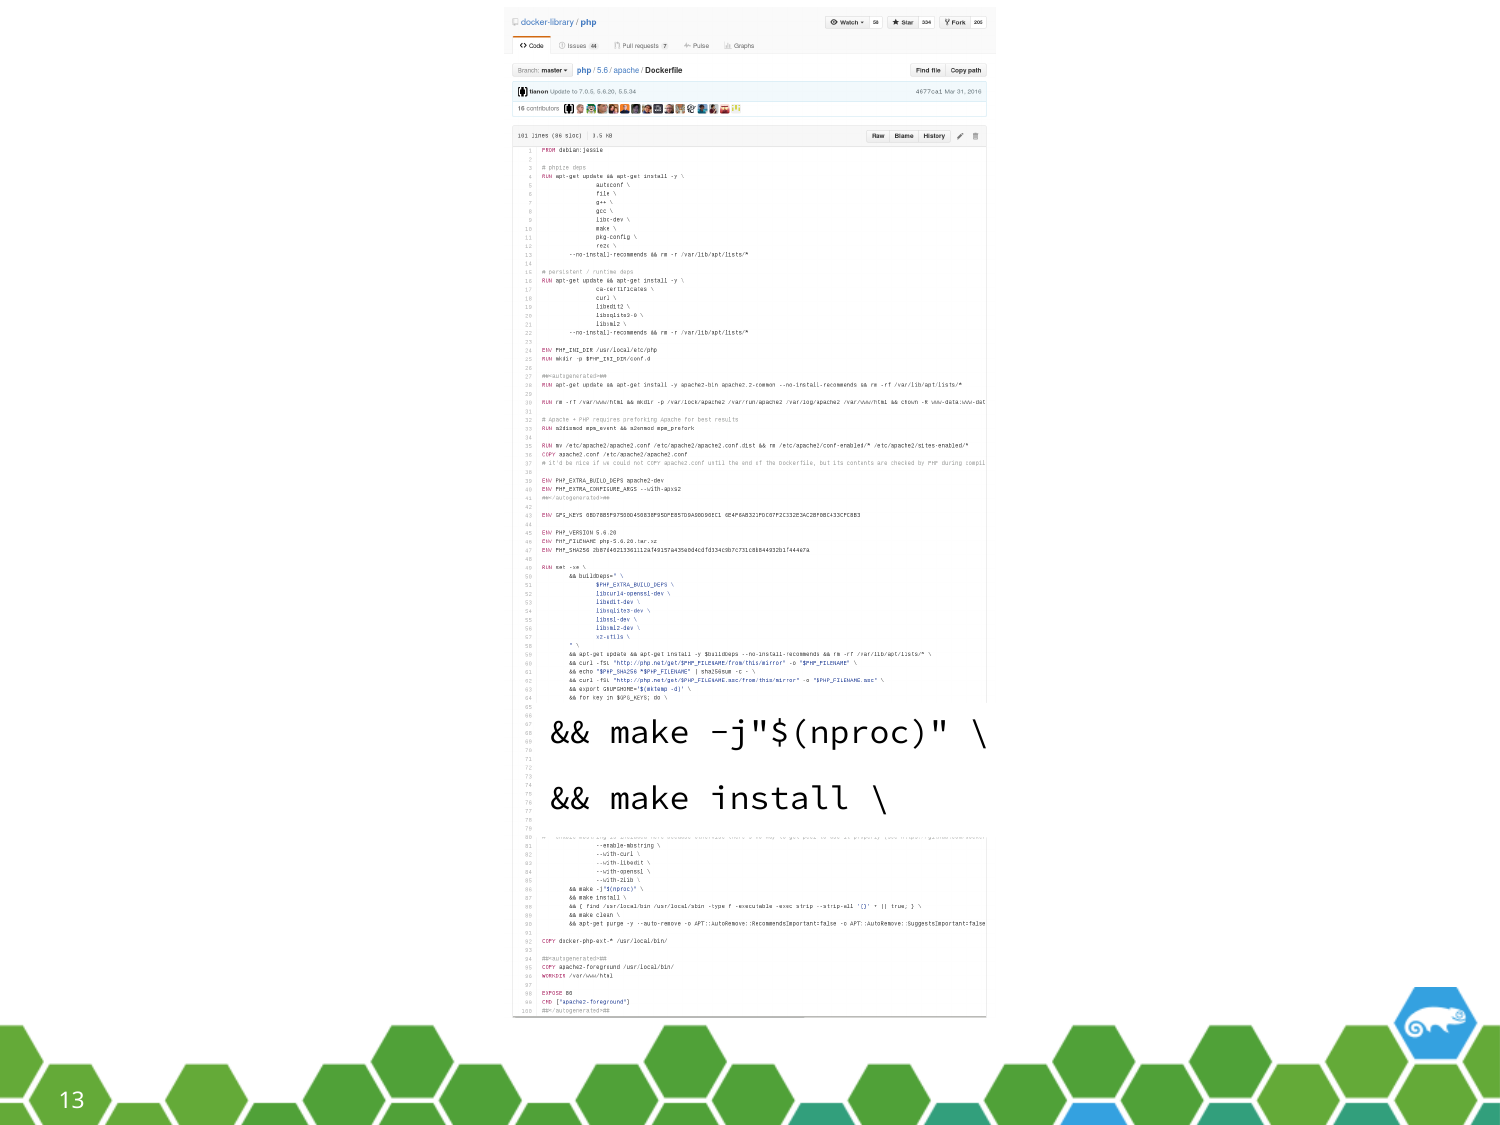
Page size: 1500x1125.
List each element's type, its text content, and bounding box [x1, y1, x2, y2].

text_box && make -j"$(nproc)" \ && make install \ [535, 702, 1005, 838]
picture [0, 7, 1500, 1125]
